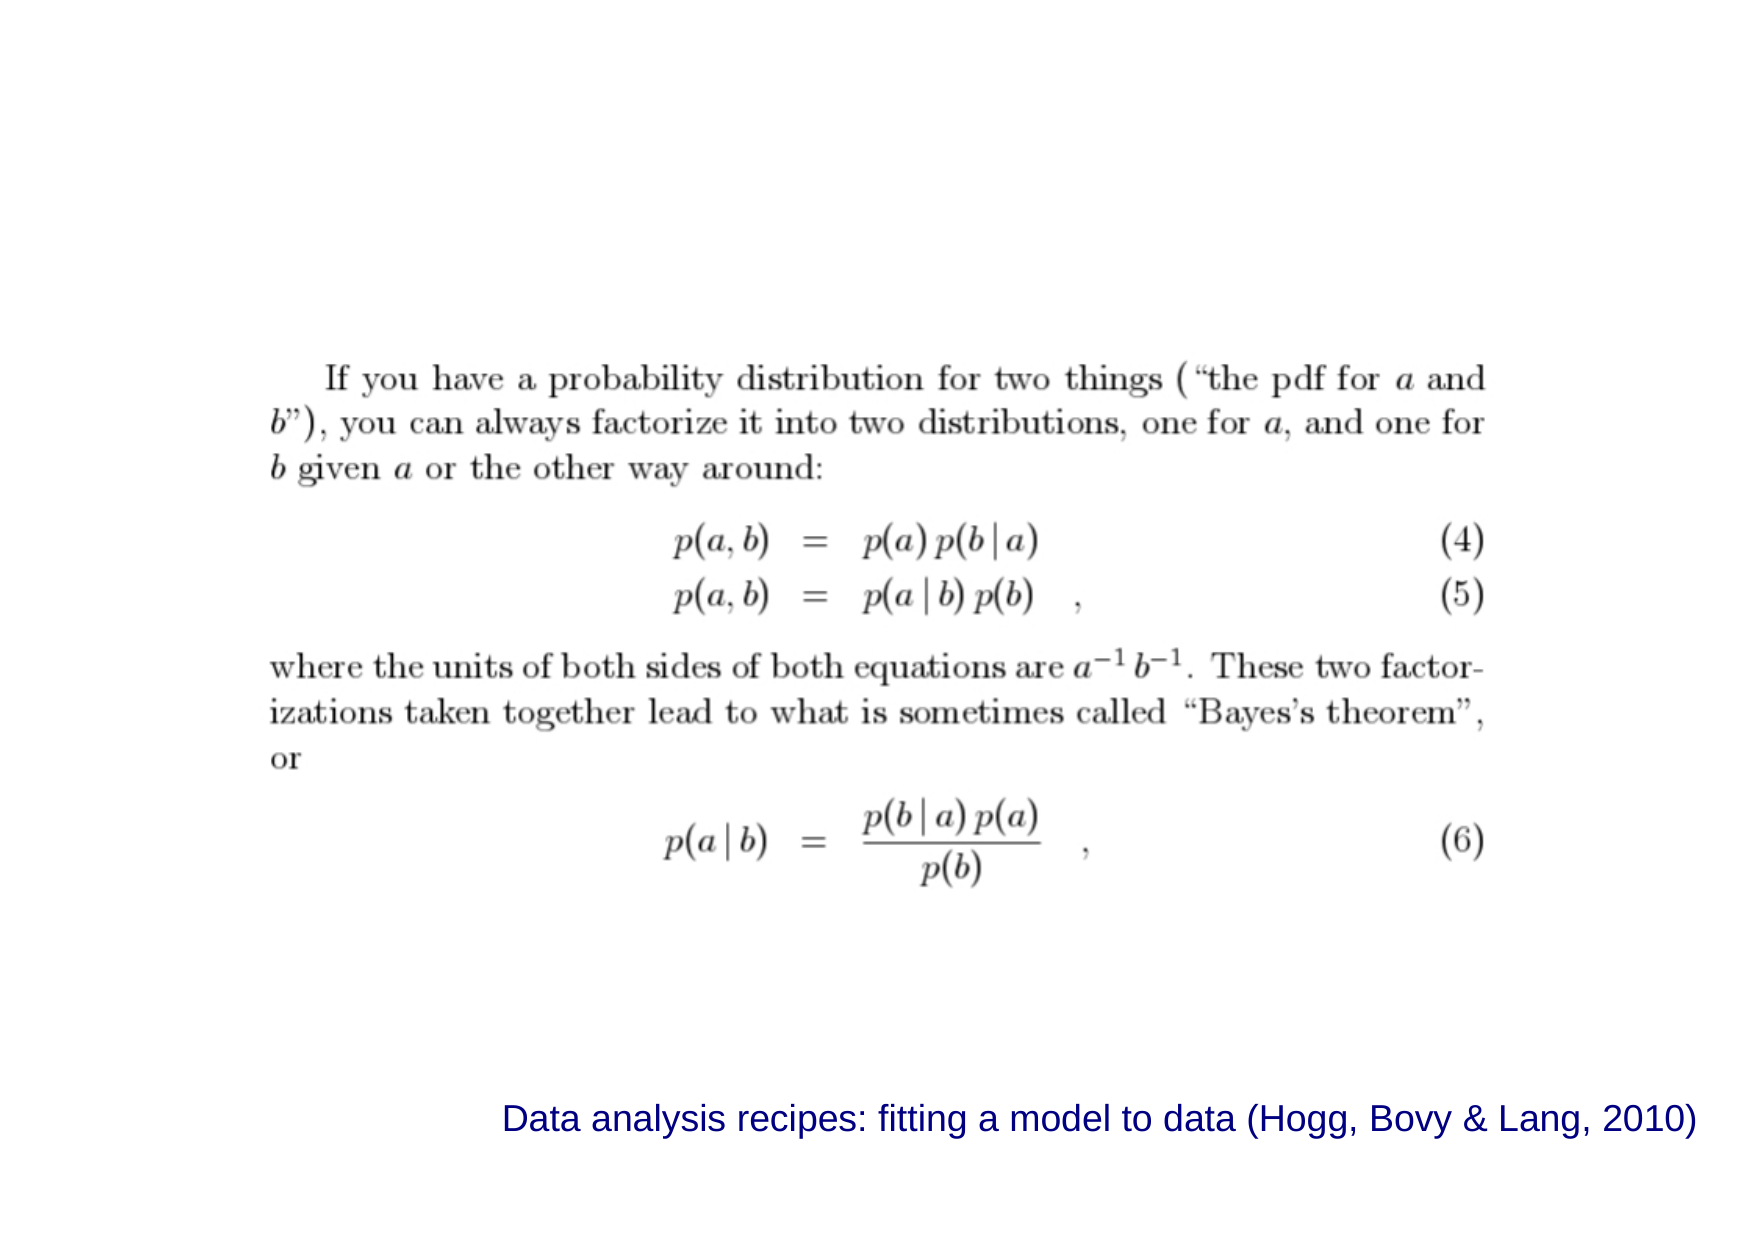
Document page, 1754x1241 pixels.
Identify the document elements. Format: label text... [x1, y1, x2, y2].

text_box Data analysis recipes: fitting a model to data (Hogg, Bovy & Lang, 2010) [487, 1089, 1713, 1147]
picture [234, 352, 1535, 895]
